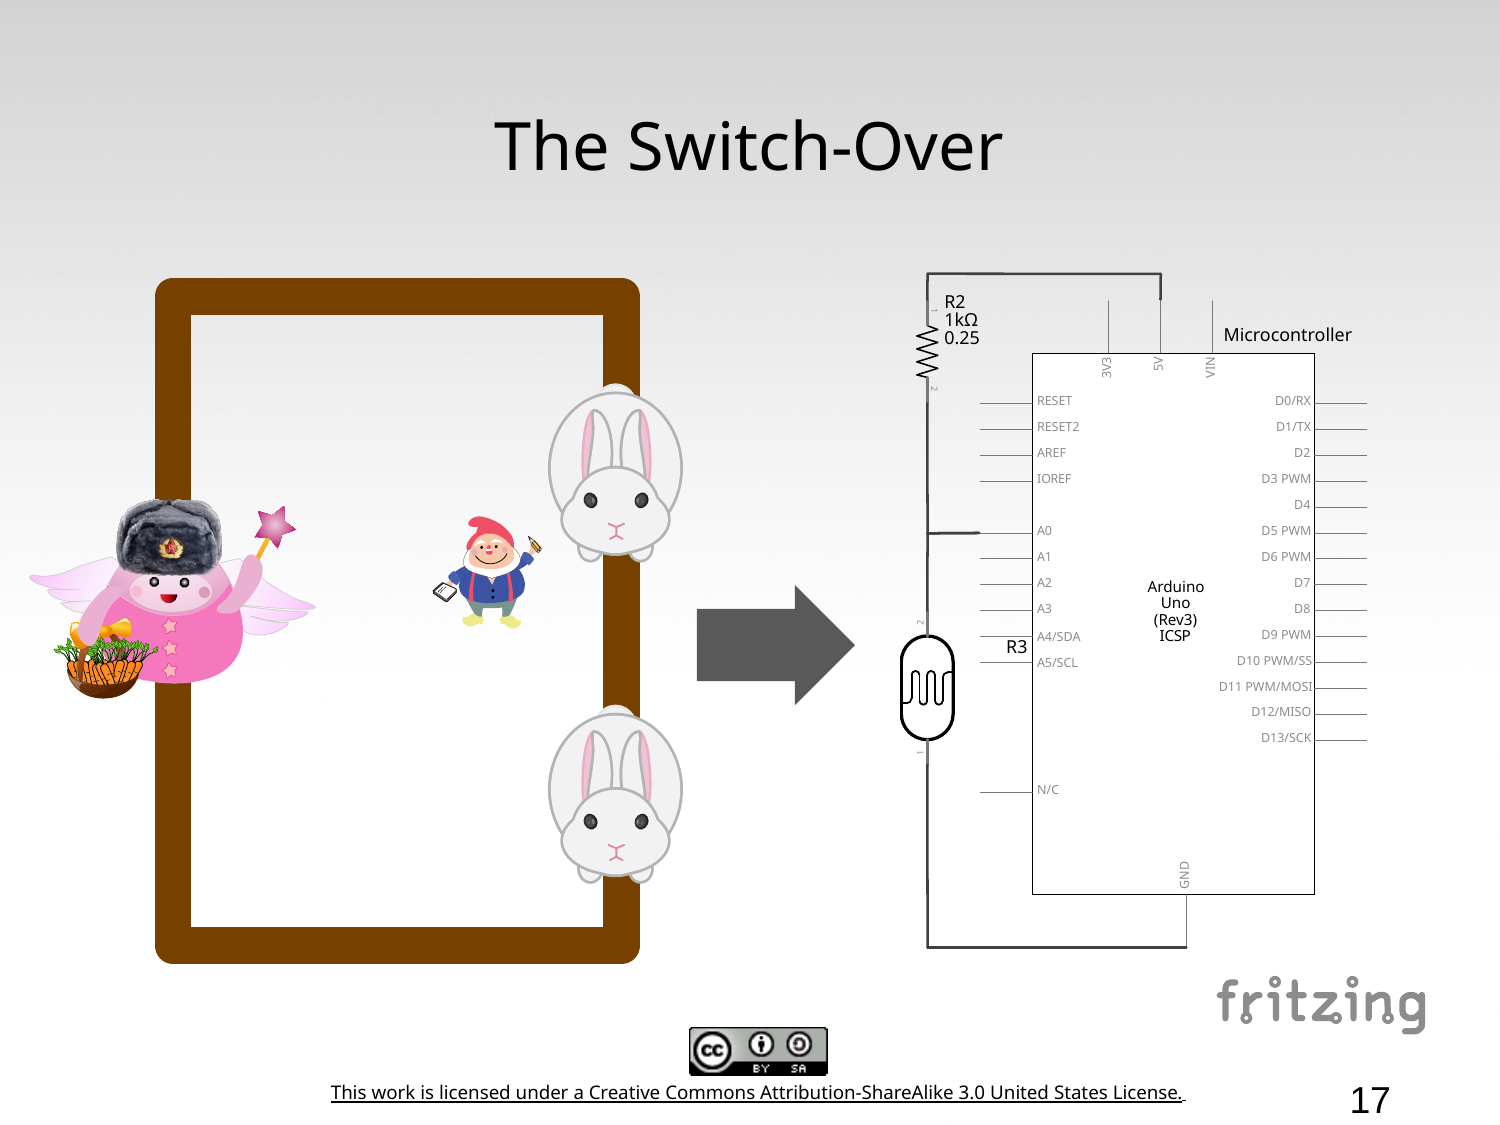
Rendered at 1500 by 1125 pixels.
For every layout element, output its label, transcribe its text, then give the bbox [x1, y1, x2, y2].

title The Switch-Over [112, 49, 1388, 238]
picture [0, 0, 1500, 1125]
text_box [696, 585, 856, 706]
